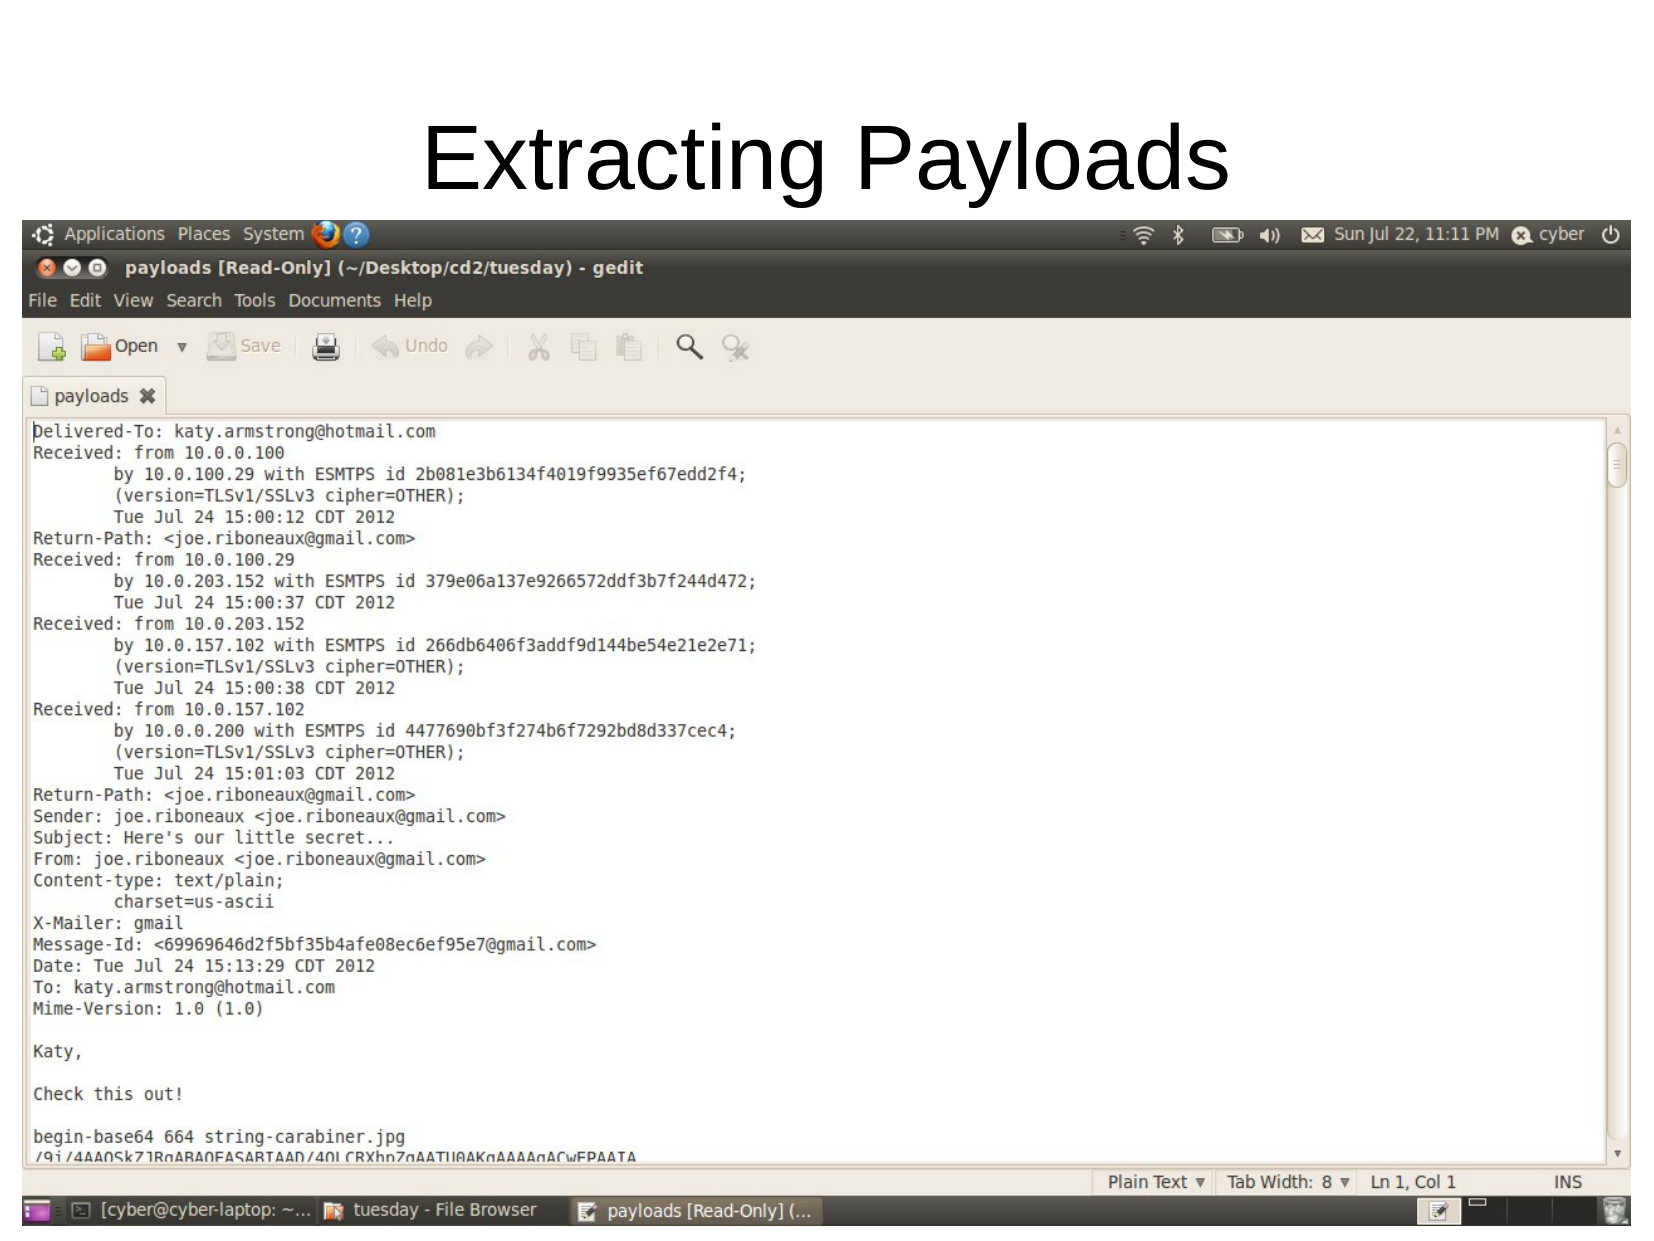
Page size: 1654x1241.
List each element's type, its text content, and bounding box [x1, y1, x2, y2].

picture [22, 220, 1631, 1226]
title Extracting Payloads [82, 49, 1571, 220]
